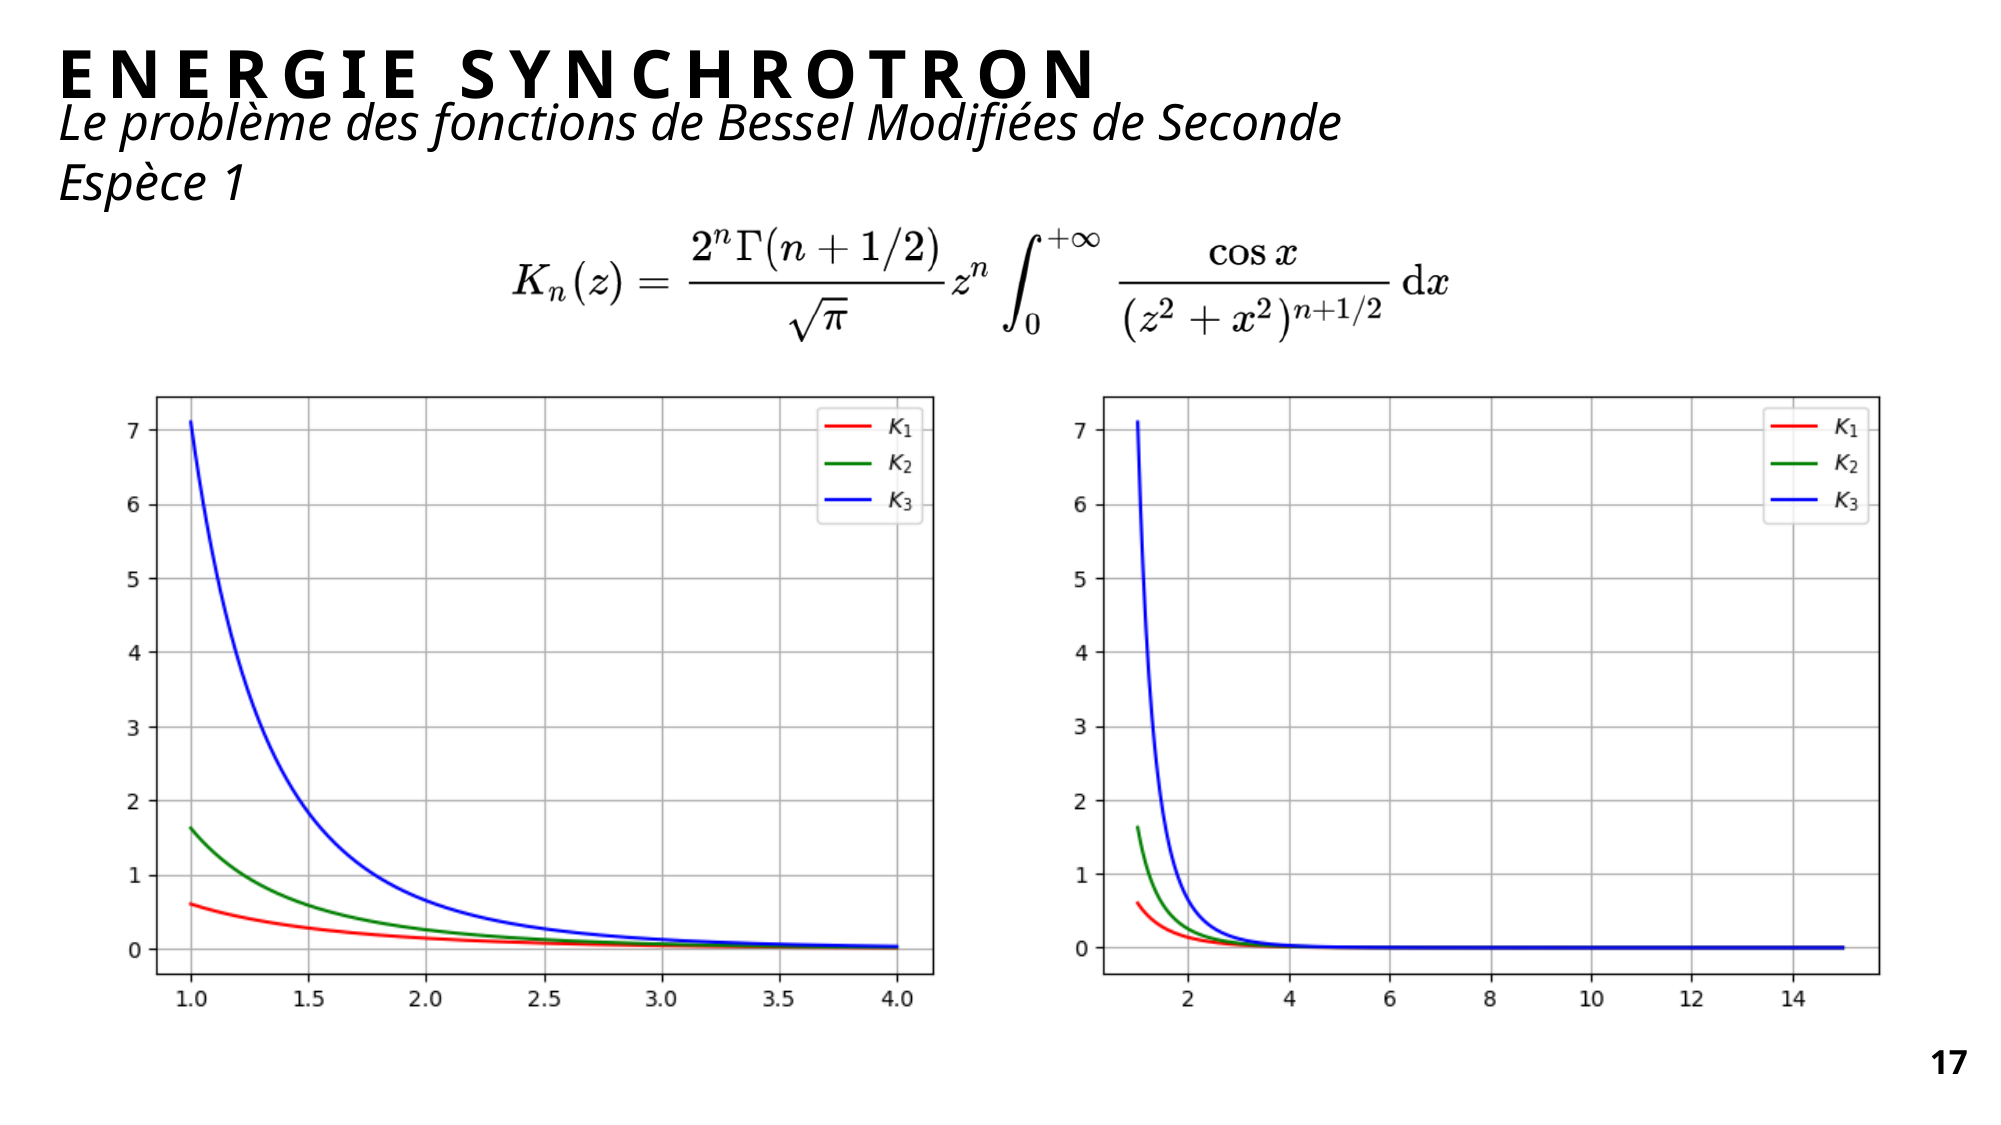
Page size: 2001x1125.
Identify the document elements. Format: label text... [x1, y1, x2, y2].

text_box Le problème des fonctions de Bessel Modifiées de Seconde Espèce 1 [43, 82, 1558, 218]
picture [500, 215, 1500, 349]
picture [1058, 381, 1893, 1027]
title Energie synchrotron [42, 0, 1559, 120]
text_box <numéro> [1897, 1028, 2000, 1099]
picture [111, 381, 947, 1027]
